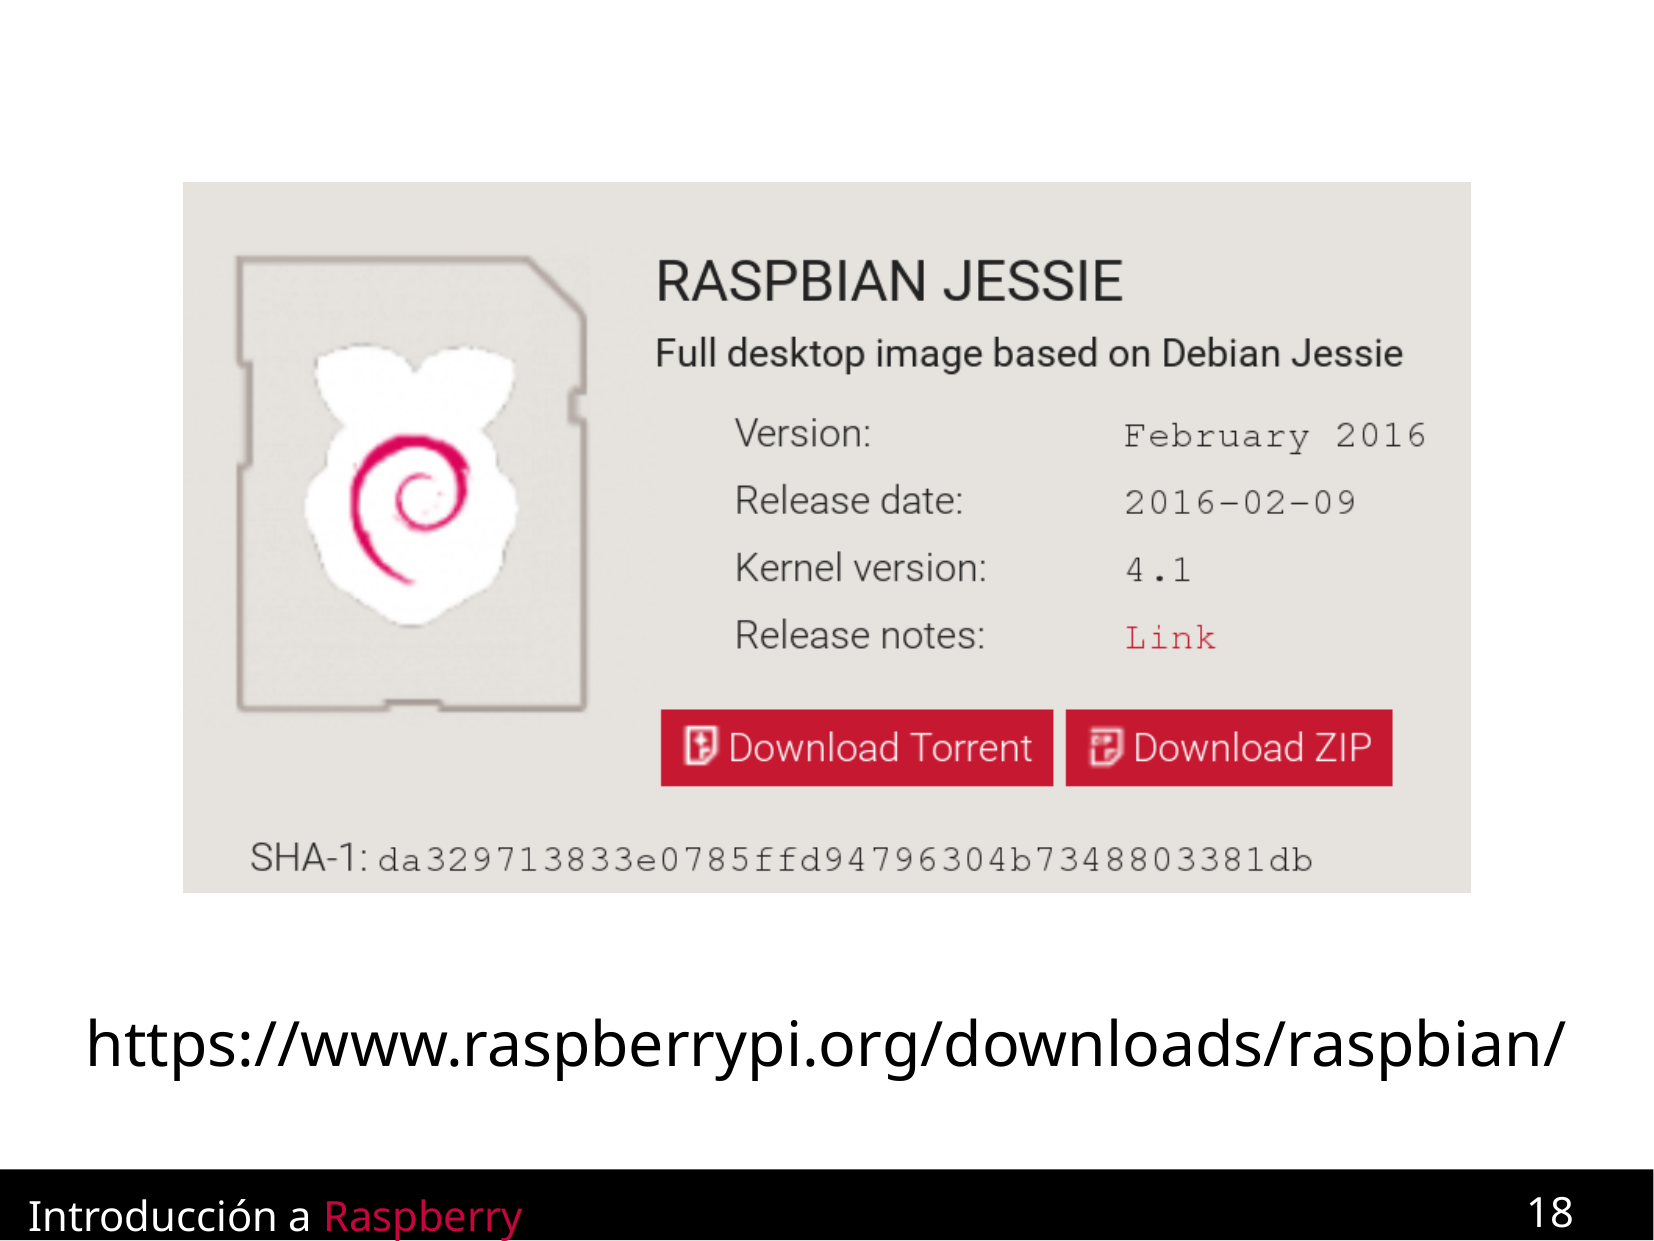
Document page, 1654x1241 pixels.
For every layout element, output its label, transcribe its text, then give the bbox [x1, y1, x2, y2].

text_box <number> [1521, 1175, 1654, 1241]
picture [183, 182, 1471, 893]
title https://www.raspberrypi.org/downloads/raspbian/ [82, 938, 1571, 1147]
text_box Introducción a Raspberry Pi [13, 1179, 556, 1241]
text_box [0, 0, 1654, 1241]
